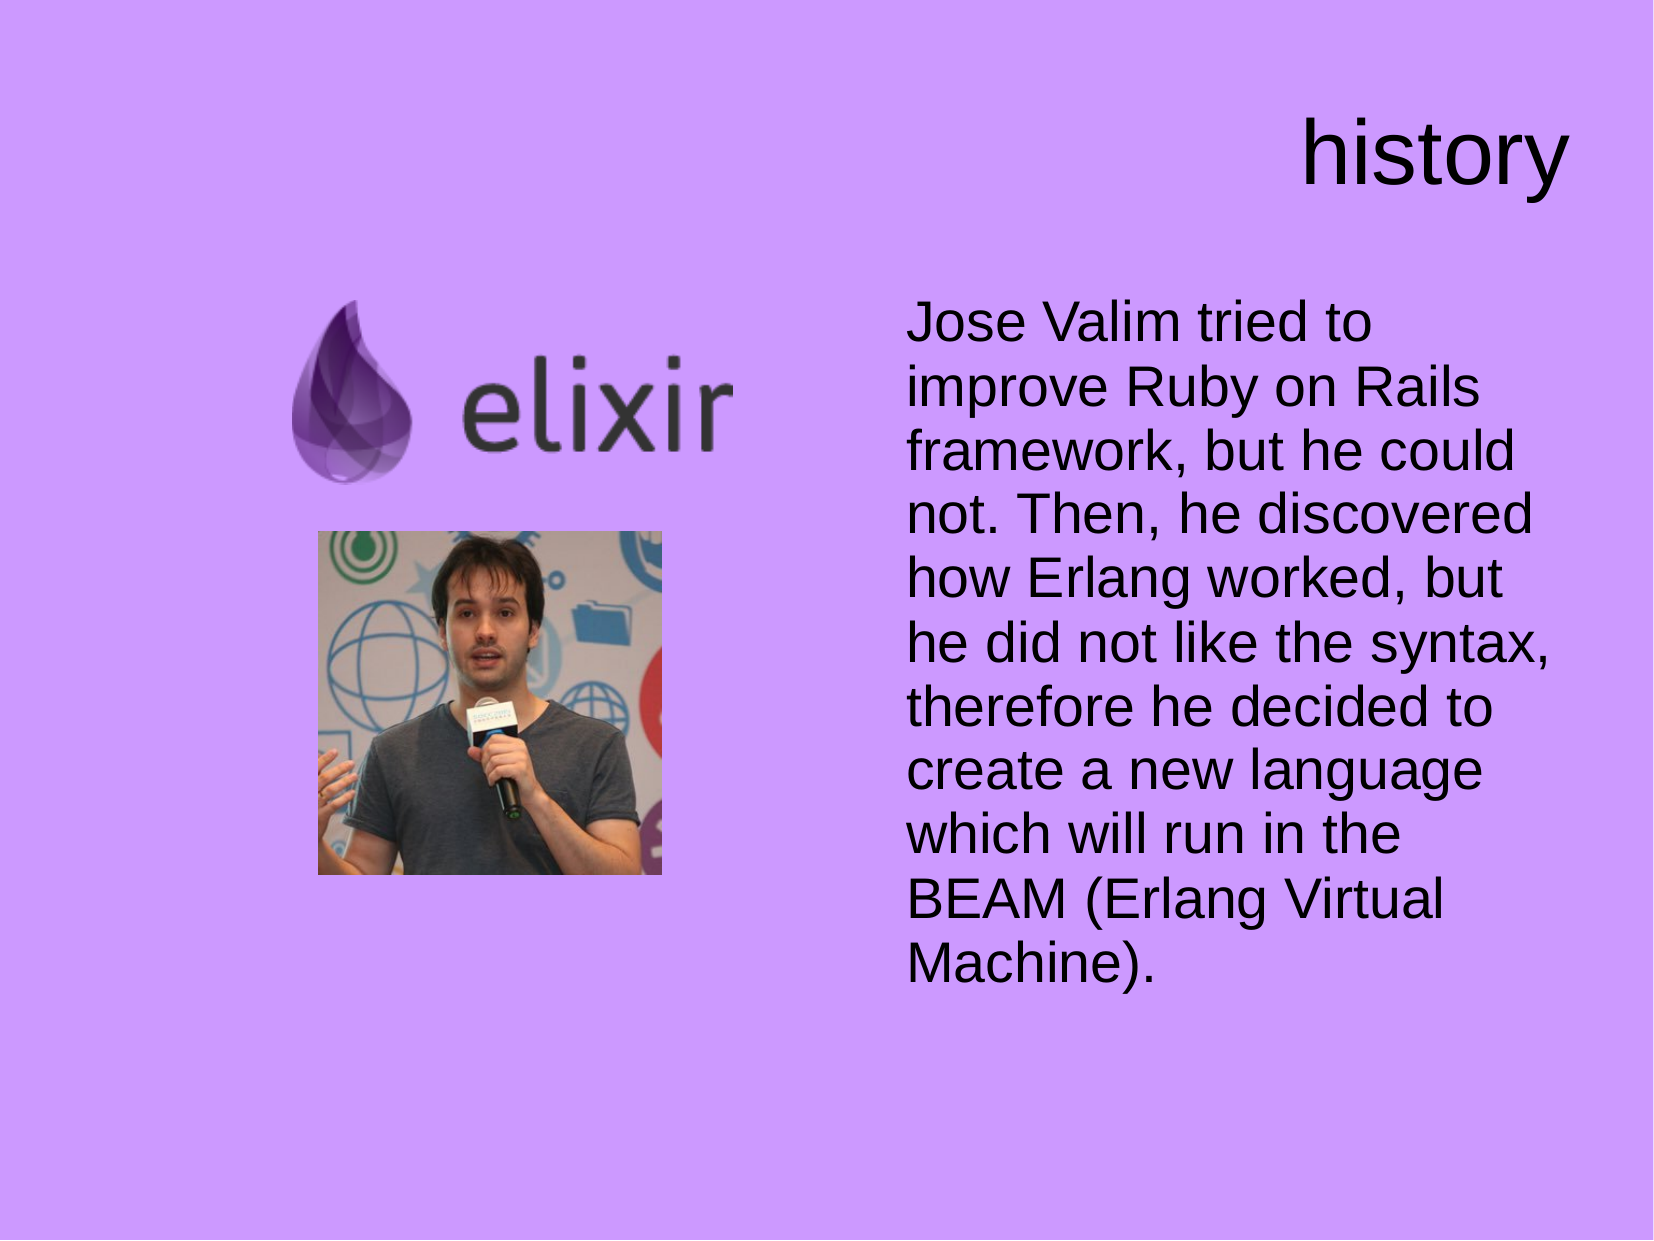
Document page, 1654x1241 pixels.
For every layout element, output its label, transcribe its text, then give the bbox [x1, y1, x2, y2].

picture [318, 531, 662, 875]
picture [292, 300, 733, 485]
list Jose Valim tried to improve Ruby on Rails framework, but he could not. Then, he discovered how Erlang worked, but he did not like the syntax, therefore he decided to create a new language which will run in the BEAM (Erlang Virtual Machine). [845, 290, 1572, 1010]
title history [82, 49, 1571, 257]
